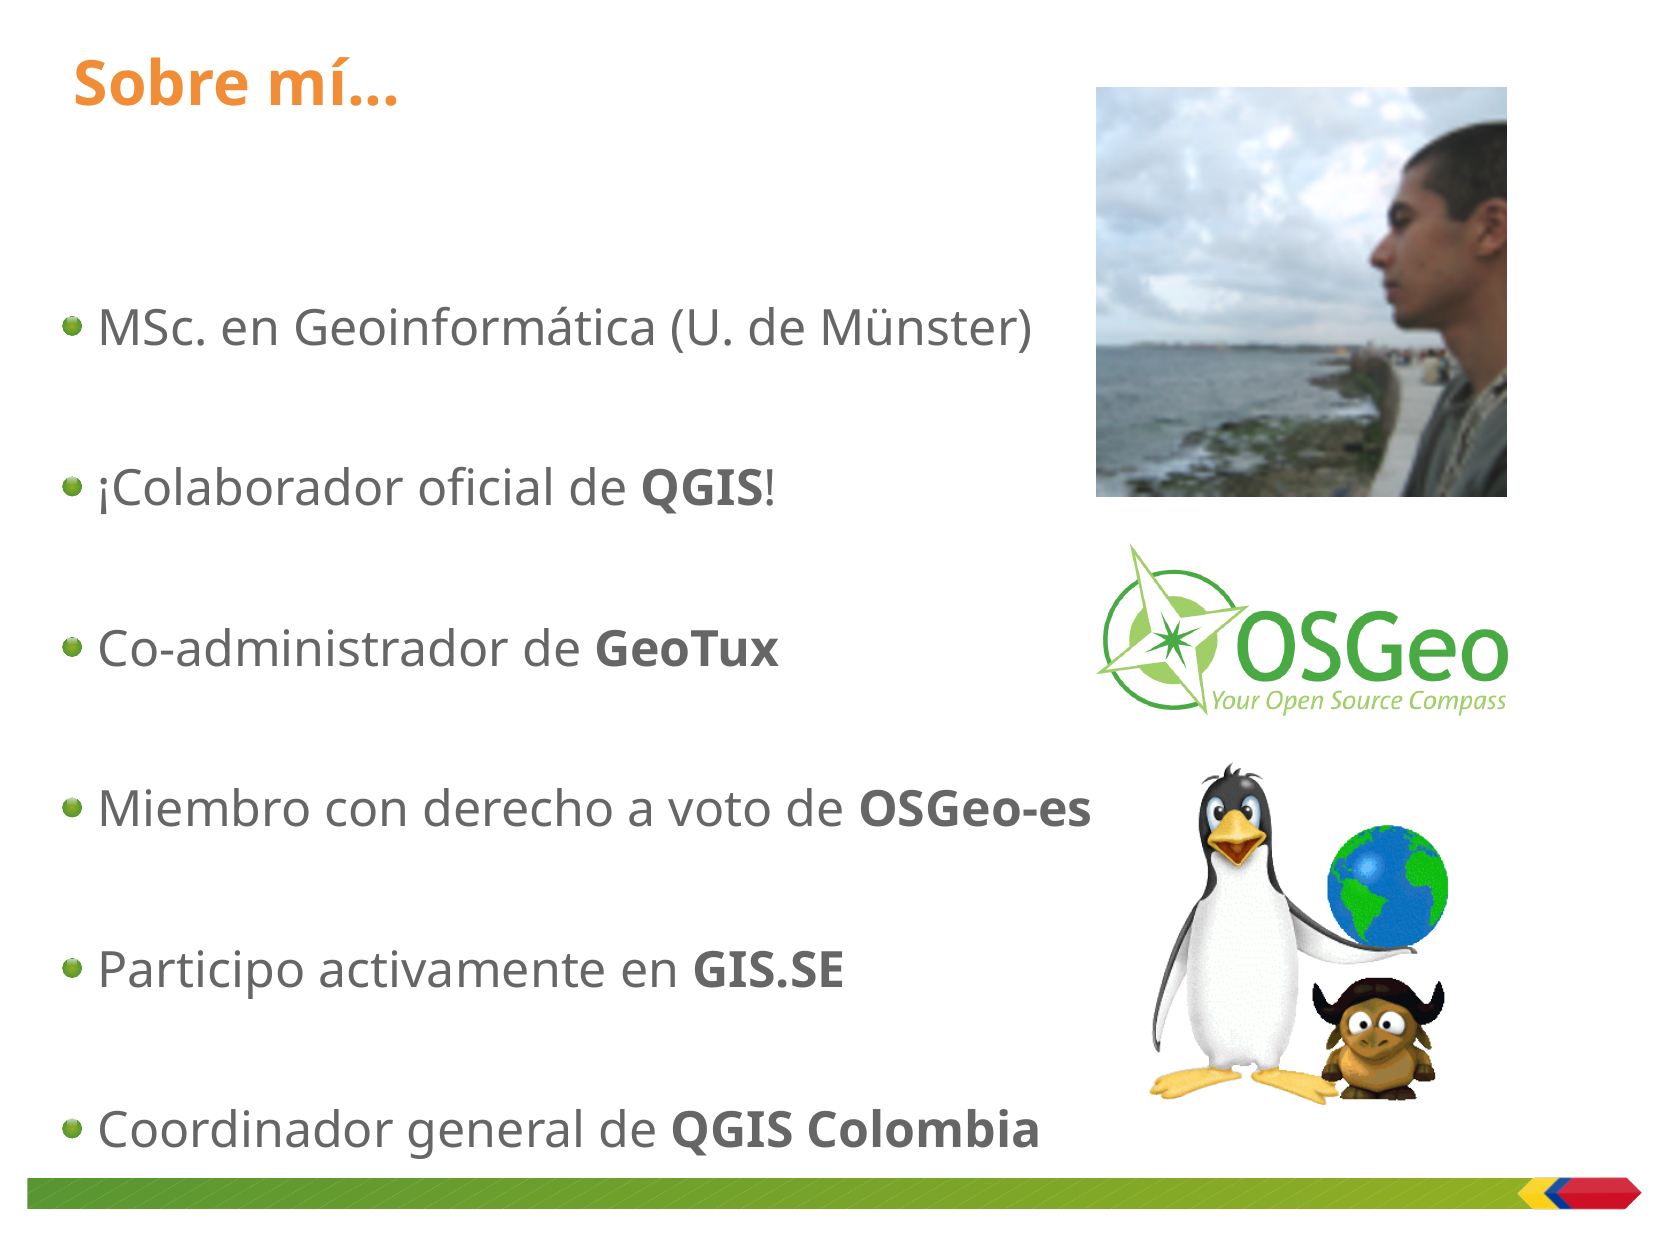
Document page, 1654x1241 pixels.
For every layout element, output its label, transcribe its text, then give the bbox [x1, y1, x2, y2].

picture [1096, 87, 1507, 123]
title Sobre mí... [33, 45, 442, 118]
picture [1133, 754, 1455, 1109]
text_box MSc. en Geoinformática (U. de Münster) ¡Colaborador oficial de QGIS! Co-administrador de GeoTux Miembro con derecho a voto de OSGeo-es Participo activamente en GIS.SE Coordinador general de QGIS Colombia [46, 123, 1605, 1079]
picture [1517, 1131, 1642, 1241]
picture [1094, 541, 1518, 717]
text_box [27, 1178, 1532, 1209]
